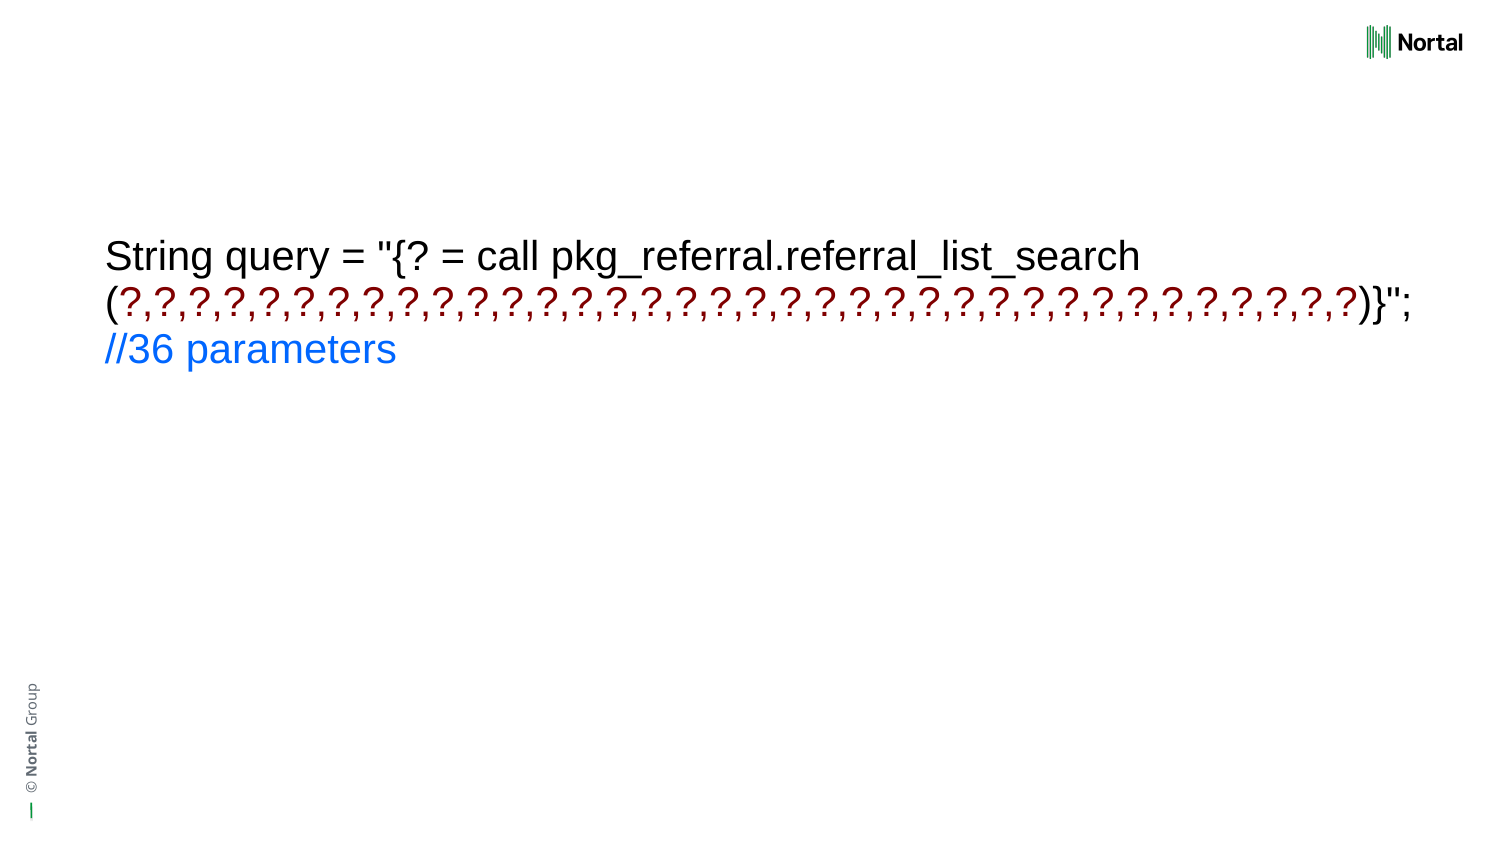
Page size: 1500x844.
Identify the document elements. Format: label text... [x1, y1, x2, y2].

text_box String query = "{? = call pkg_referral.referral_list_search (?,?,?,?,?,?,?,?,?,?,?,?,?,?,?,?,?,?,?,?,?,?,?,?,?,?,?,?,?,?,?,?,?,?,?,?)}"; //36 parameters [90, 225, 1441, 566]
